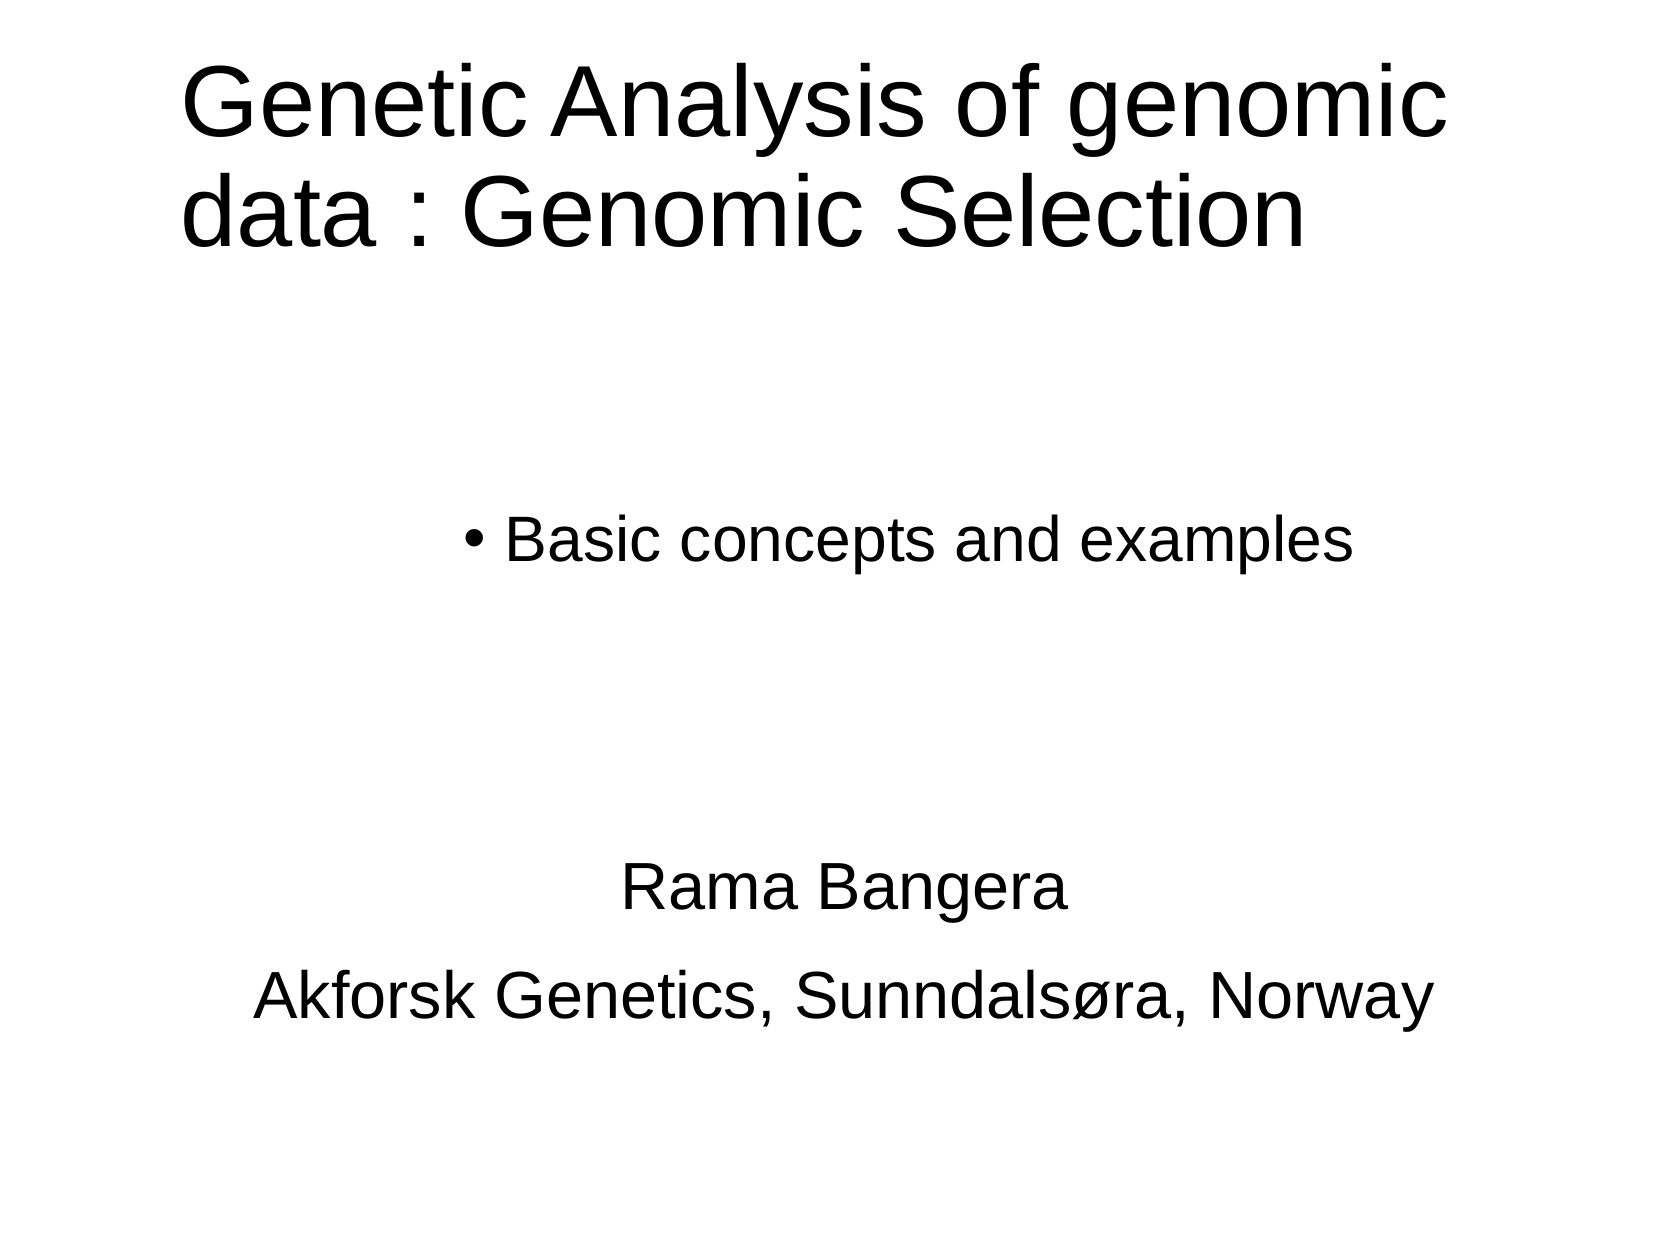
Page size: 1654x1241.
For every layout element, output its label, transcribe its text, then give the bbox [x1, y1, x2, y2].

subtitle Basic concepts and examples [165, 500, 1654, 582]
text_box Rama Bangera Akforsk Genetics, Sunndalsøra, Norway [100, 842, 1589, 1034]
title Genetic Analysis of genomic data : Genomic Selection [165, 47, 1654, 270]
